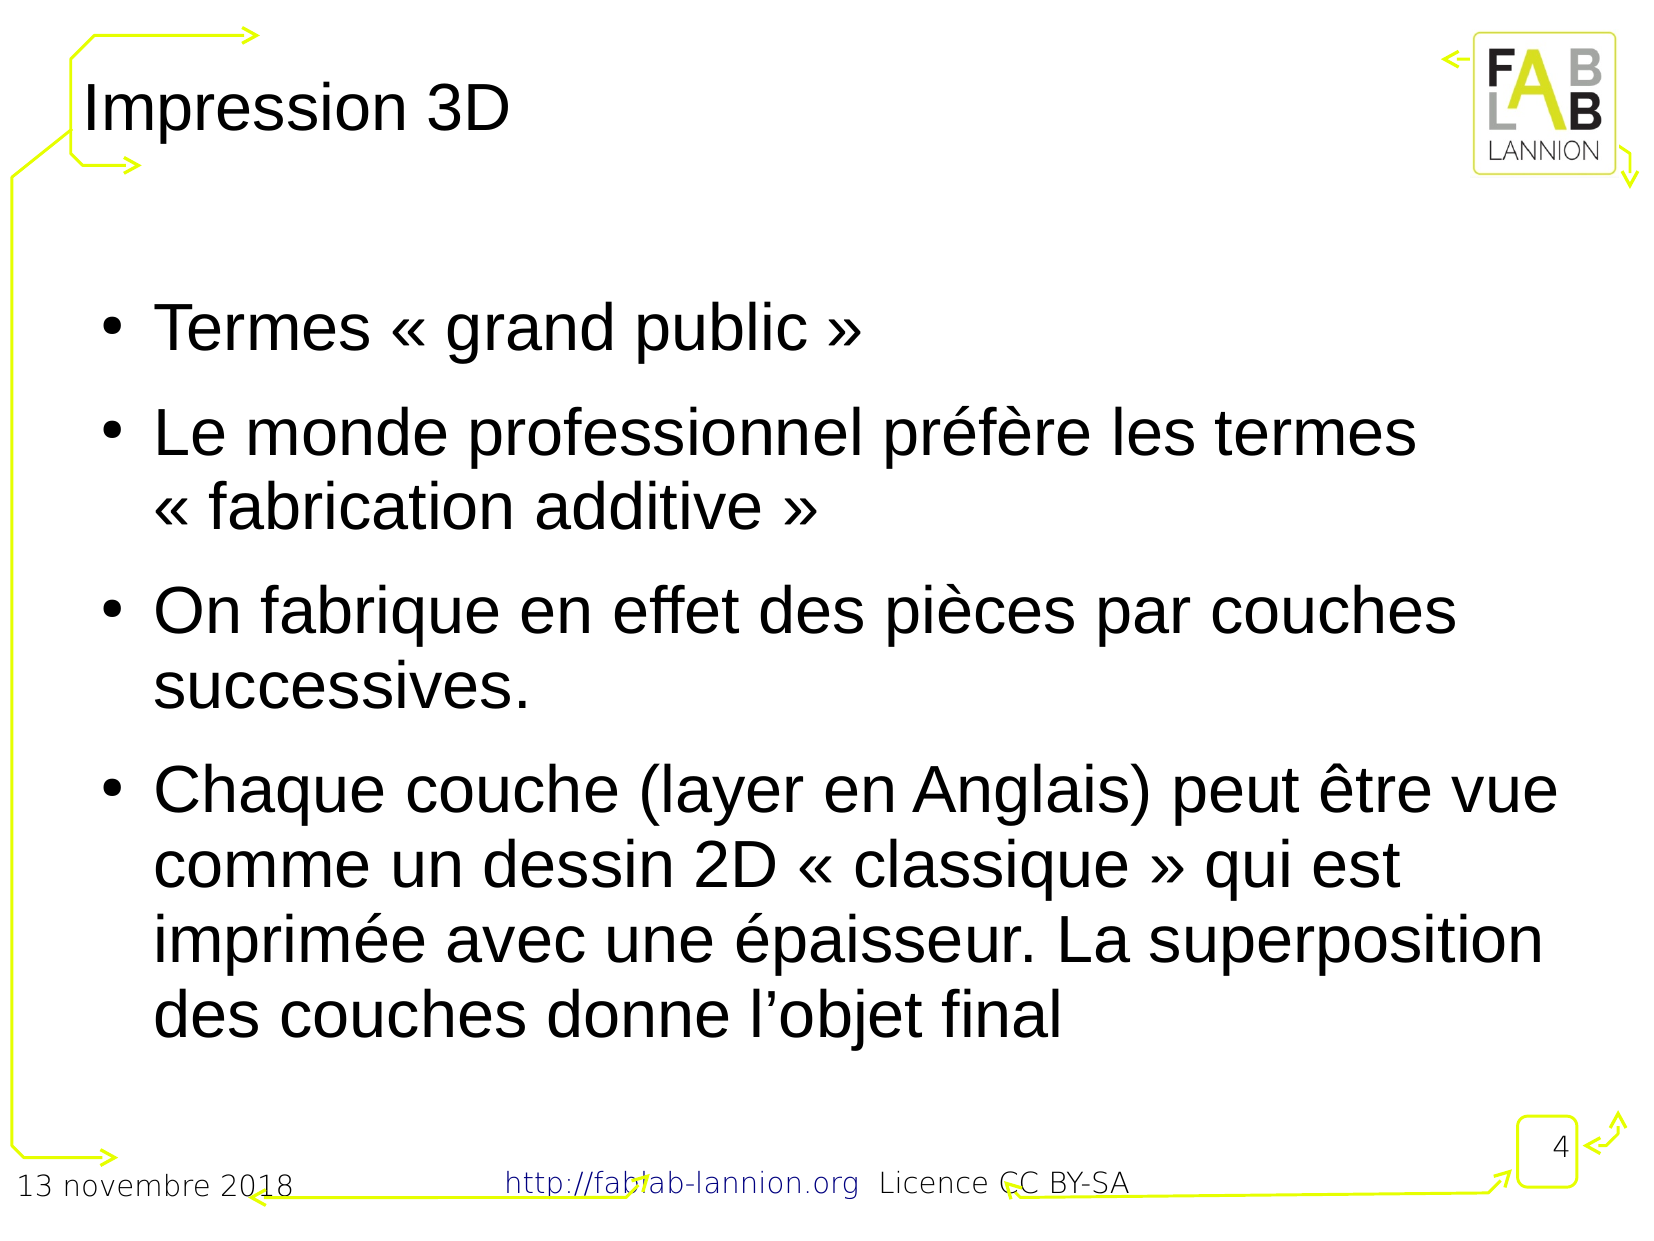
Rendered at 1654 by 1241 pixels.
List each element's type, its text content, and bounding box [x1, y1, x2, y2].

list Termes « grand public » Le monde professionnel préfère les termes « fabrication additive » On fabrique en effet des pièces par couches successives. Chaque couche (layer en Anglais) peut être vue comme un dessin 2D « classique » qui est imprimée avec une épaisseur. La superposition des couches donne l’objet final [82, 290, 1571, 1063]
title Impression 3D [82, 49, 1441, 166]
picture [1470, 29, 1619, 178]
